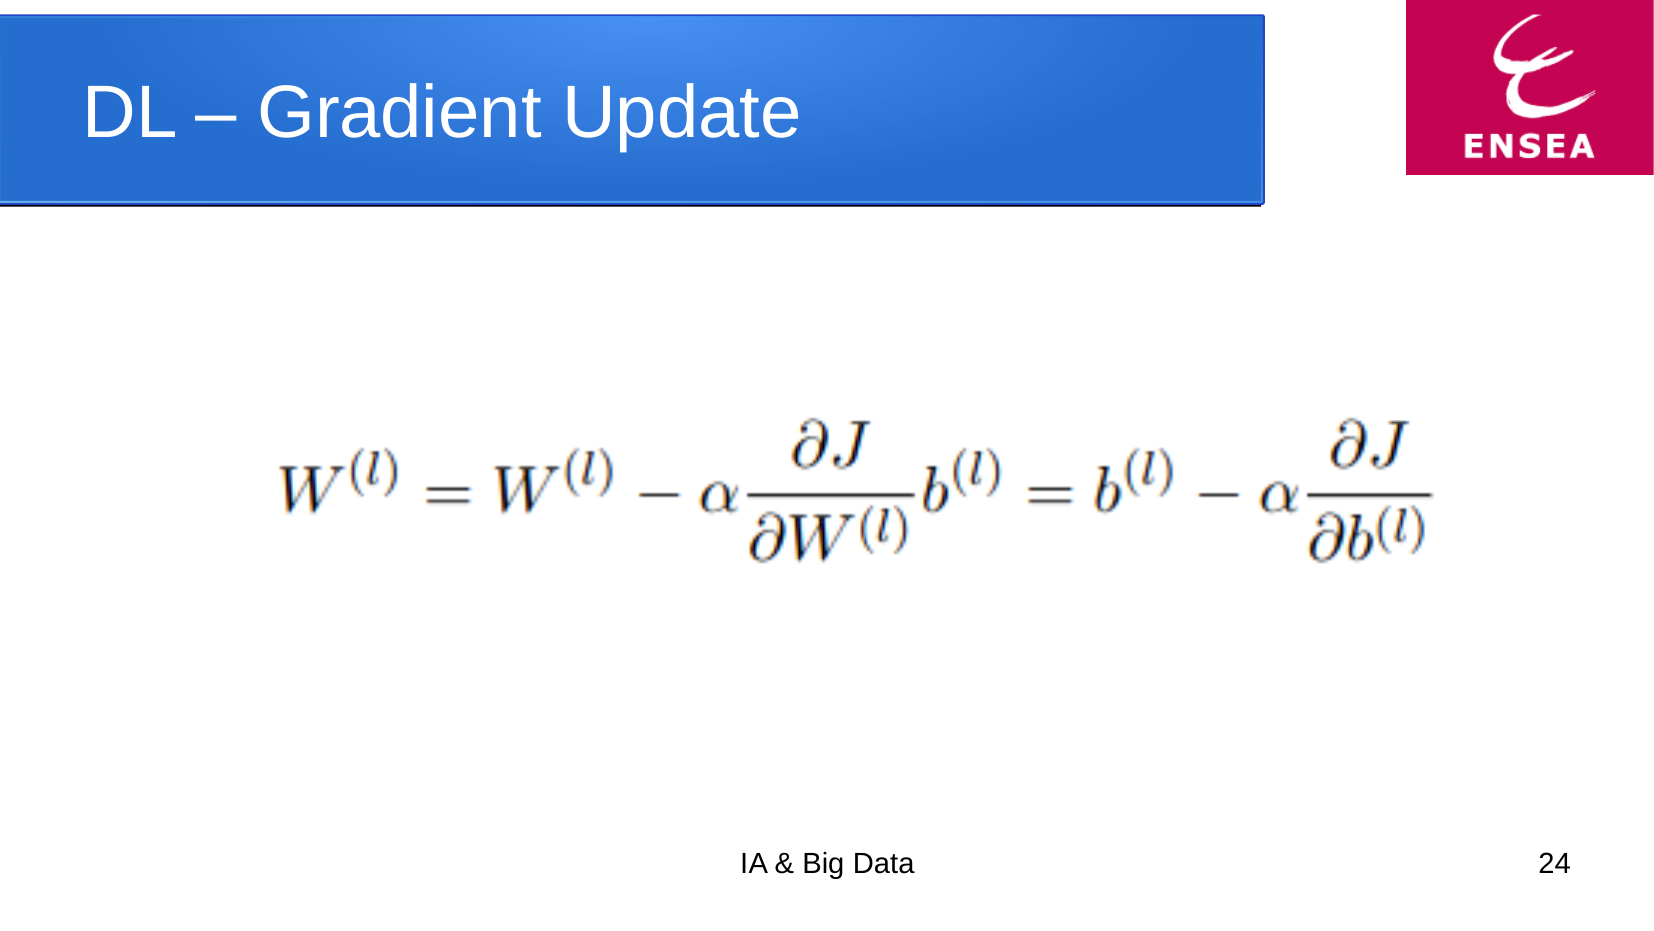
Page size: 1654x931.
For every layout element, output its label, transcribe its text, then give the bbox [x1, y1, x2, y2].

picture [1406, 0, 1654, 175]
picture [212, 377, 1470, 618]
title DL – Gradient Update [82, 35, 1235, 189]
